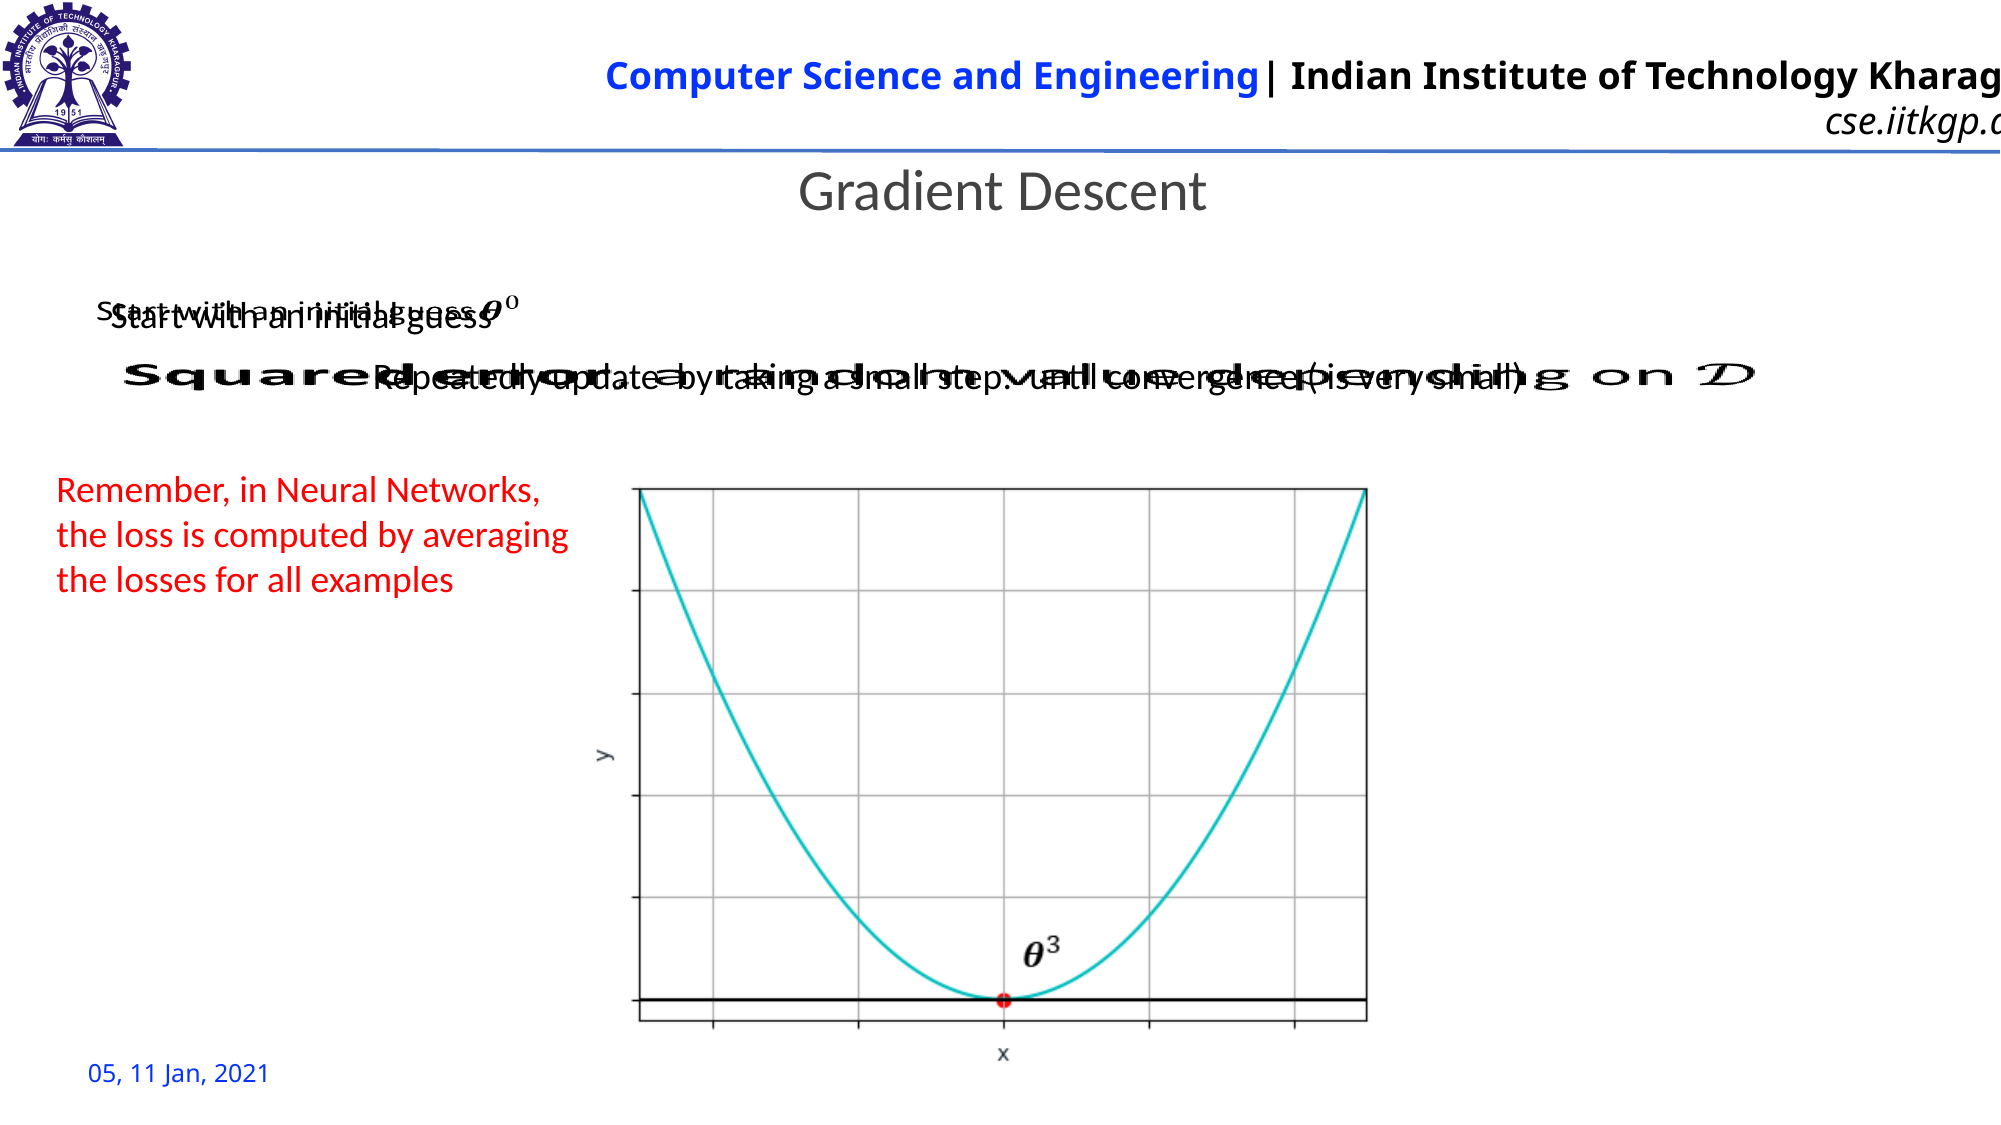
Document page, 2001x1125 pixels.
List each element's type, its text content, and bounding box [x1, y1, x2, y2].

text_box [72, 283, 1825, 412]
text_box Remember, in Neural Networks, the loss is computed by averaging the losses for all examples [41, 457, 603, 608]
picture [2, 2, 131, 147]
picture [522, 412, 1460, 1108]
slide_number 05, 11 Jan, 2021 [72, 1042, 331, 1103]
text_box Gradient Descent [305, 136, 1702, 232]
